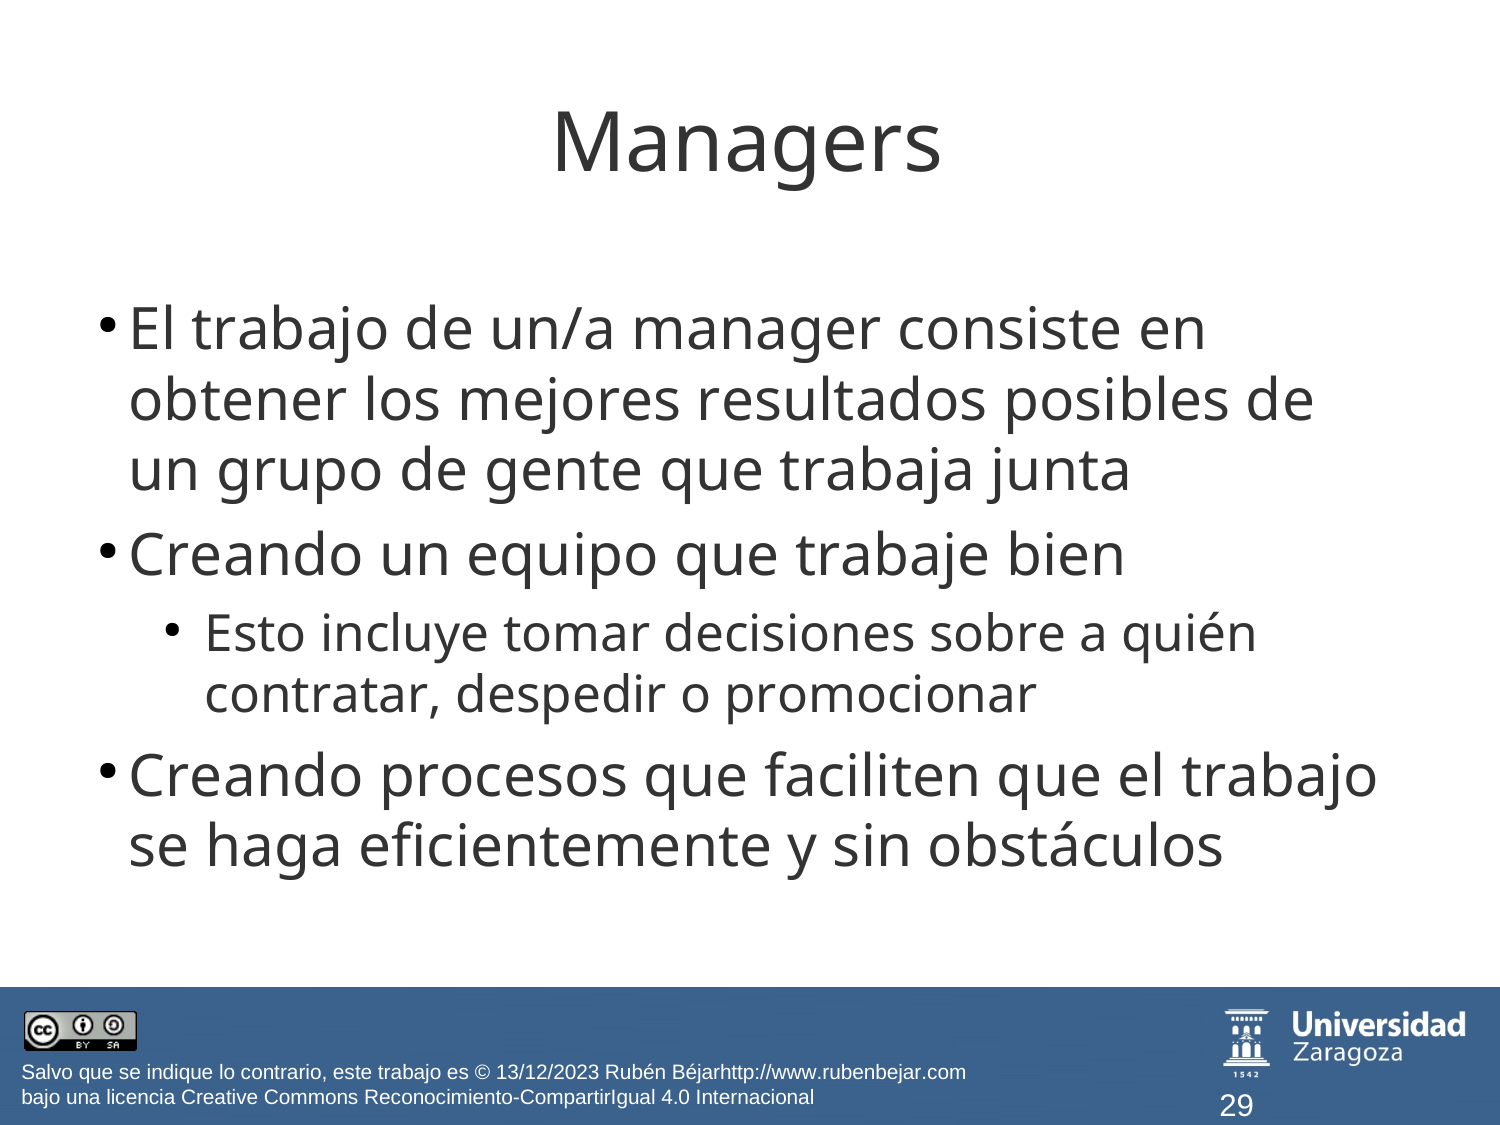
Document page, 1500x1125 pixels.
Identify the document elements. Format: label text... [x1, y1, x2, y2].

picture [0, 987, 1500, 1125]
title Managers [74, 20, 1420, 257]
list El trabajo de un/a manager consiste en obtener los mejores resultados posibles de un grupo de gente que trabaja junta Creando un equipo que trabaje bien Esto incluye tomar decisiones sobre a quién contratar, despedir o promocionar Creando procesos que faciliten que el trabajo se haga eficientemente y sin obstáculos [82, 283, 1418, 957]
